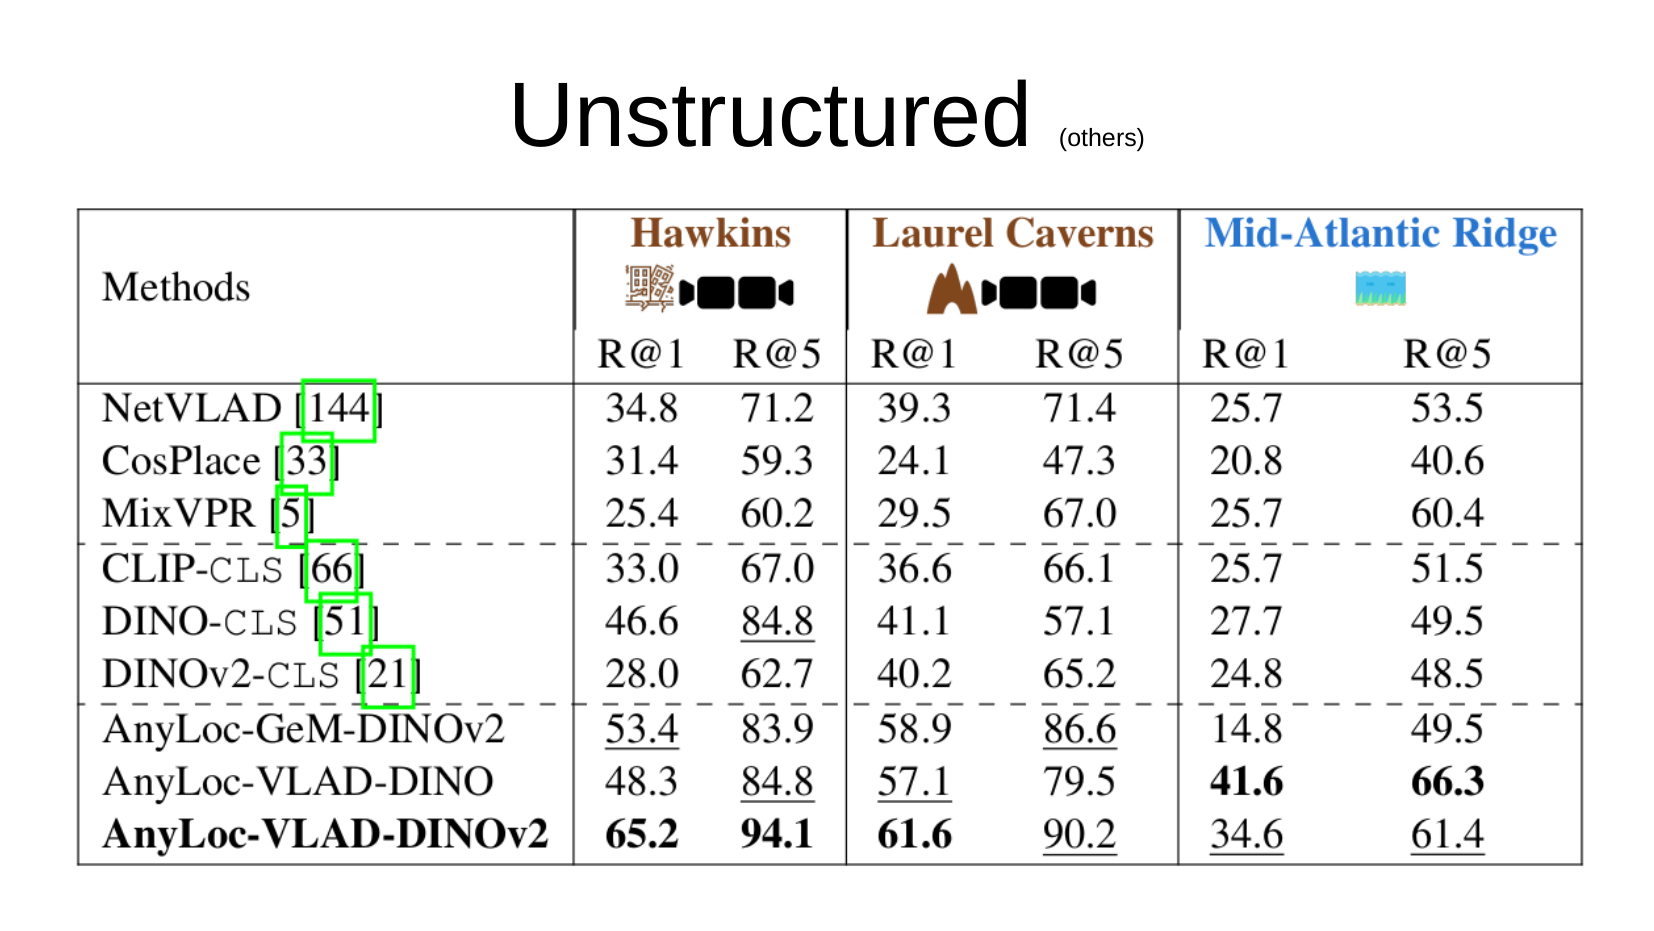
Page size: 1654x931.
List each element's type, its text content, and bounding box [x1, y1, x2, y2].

picture [73, 206, 1586, 870]
title Unstructured (others) [82, 37, 1571, 193]
